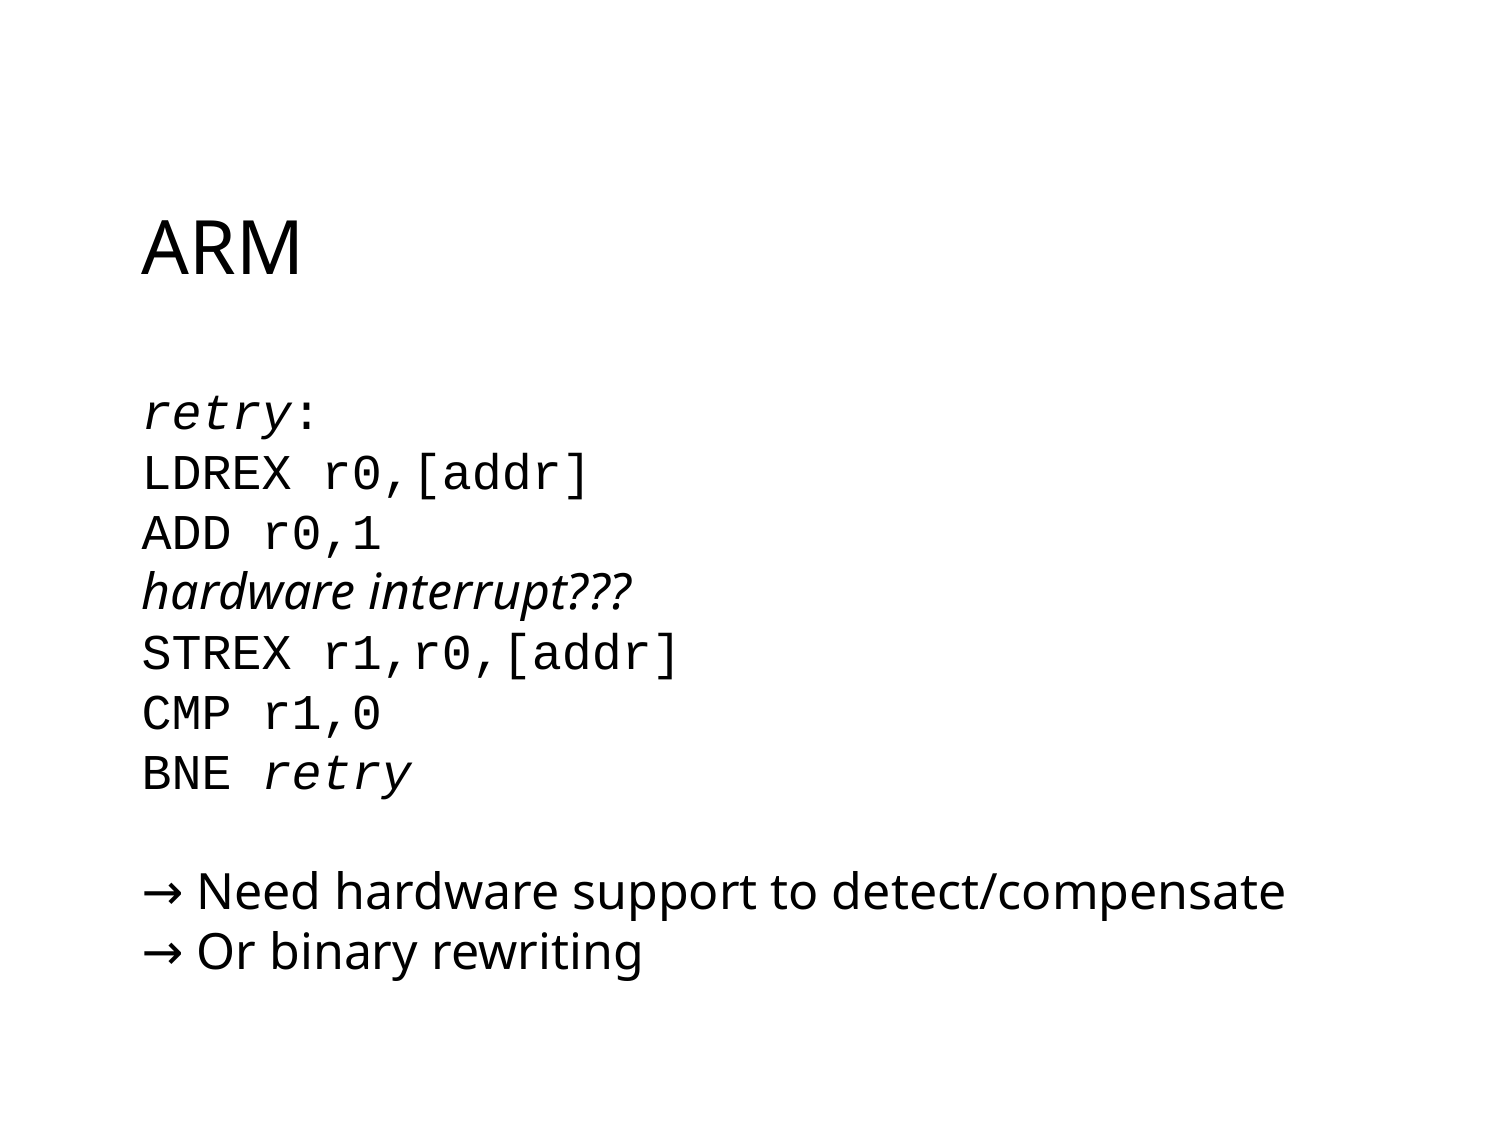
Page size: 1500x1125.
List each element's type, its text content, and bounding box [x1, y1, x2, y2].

text_box ARM retry: LDREX r0,[addr] ADD r0,1 hardware interrupt??? STREX r1,r0,[addr] CMP r1,0 BNE retry → Need hardware support to detect/compensate → Or binary rewriting [126, 192, 1335, 343]
